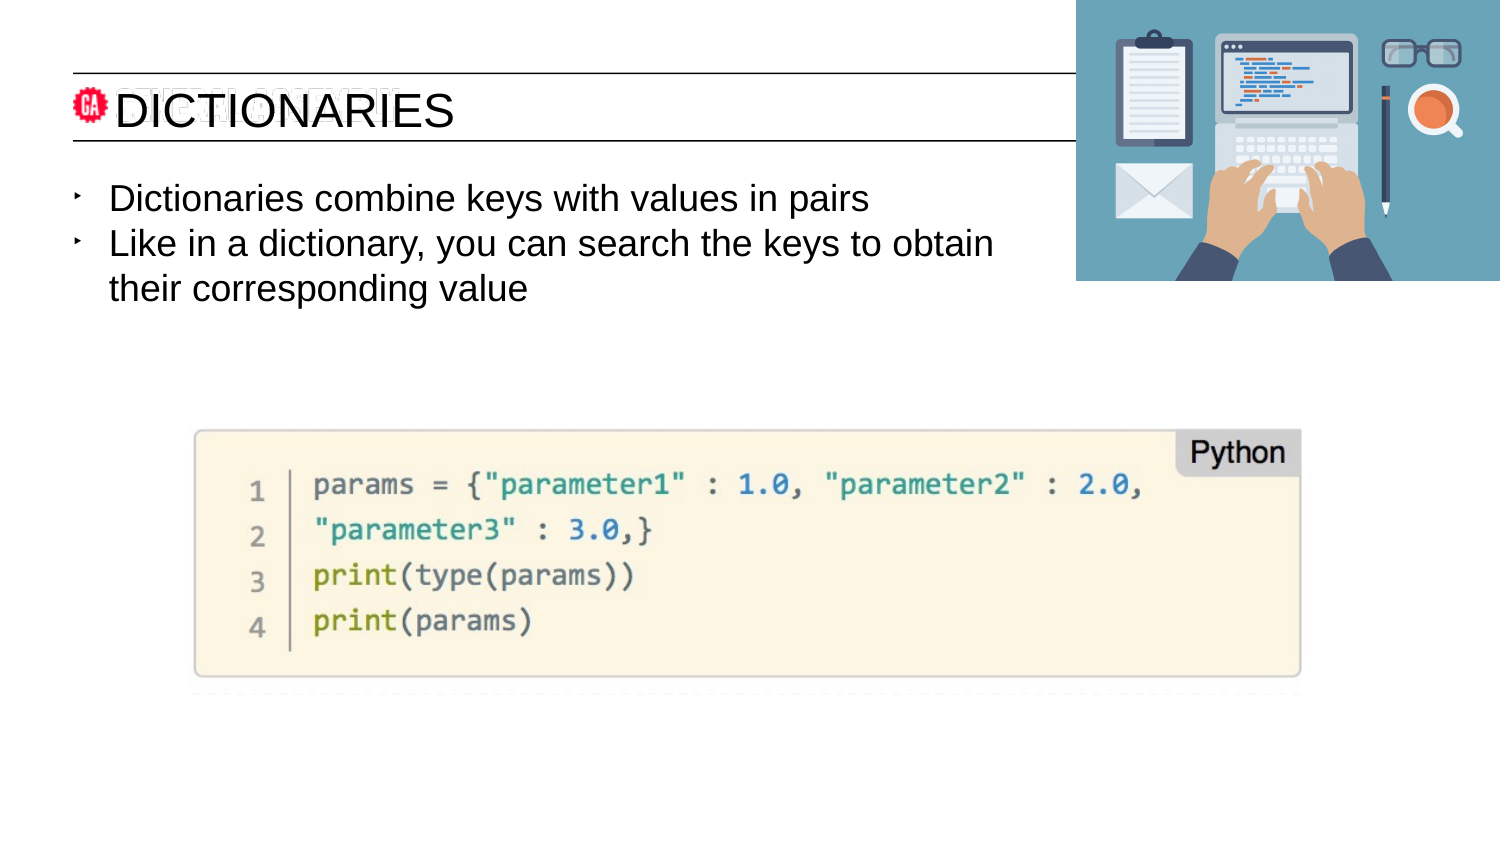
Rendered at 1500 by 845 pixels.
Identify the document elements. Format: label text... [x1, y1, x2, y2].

text_box Dictionaries combine keys with values in pairs Like in a dictionary, you can search the keys to obtain their corresponding value [73, 173, 1014, 407]
text_box DICTIONARIES [114, 79, 1005, 129]
picture [73, 87, 114, 123]
picture [170, 408, 1323, 695]
picture [1076, 0, 1500, 281]
